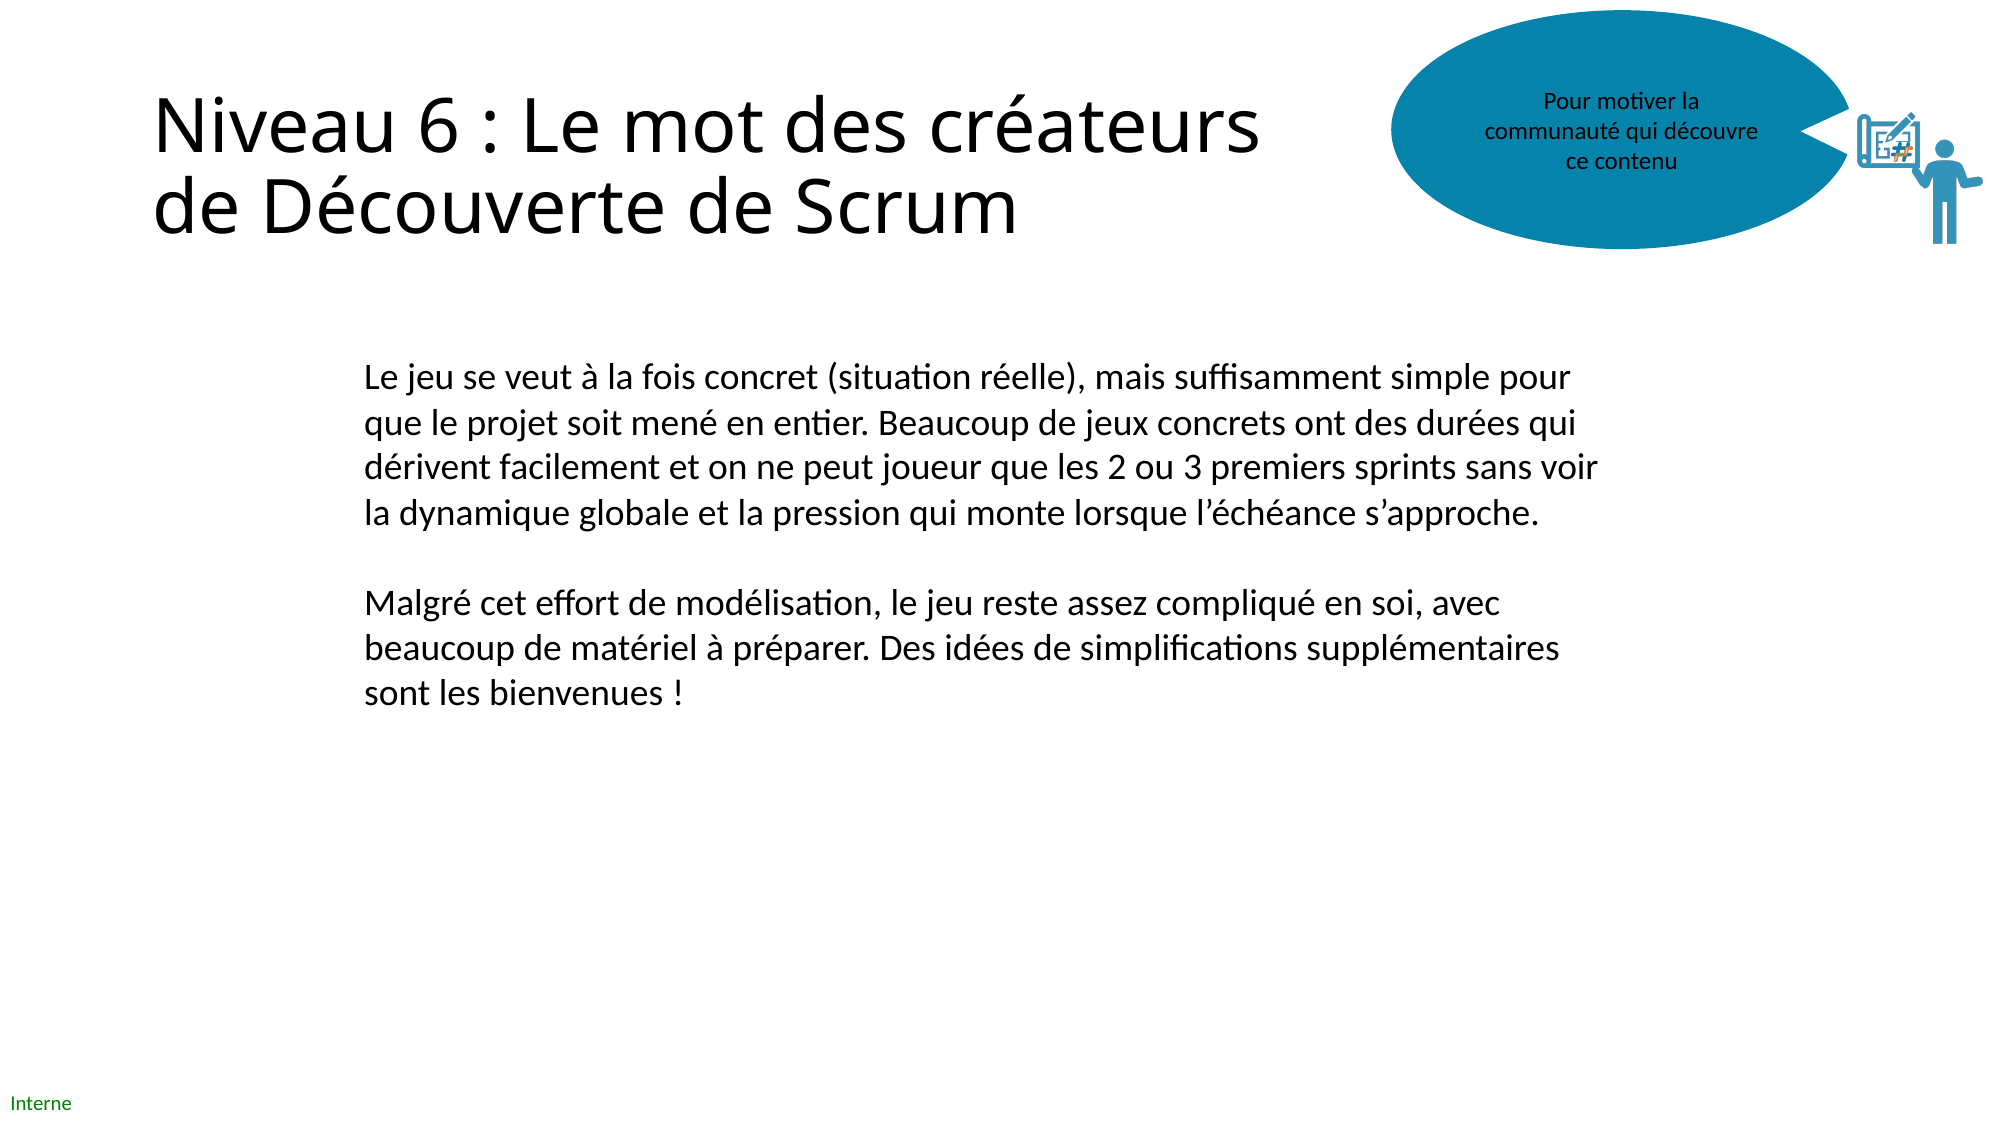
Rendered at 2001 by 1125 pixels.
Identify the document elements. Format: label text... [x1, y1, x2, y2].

text_box Le jeu se veut à la fois concret (situation réelle), mais suffisamment simple pour que le projet soit mené en entier. Beaucoup de jeux concrets ont des durées qui dérivent facilement et on ne peut joueur que les 2 ou 3 premiers sprints sans voir la dynamique globale et la pression qui monte lorsque l’échéance s’approche. Malgré cet effort de modélisation, le jeu reste assez compliqué en soi, avec beaucoup de matériel à préparer. Des idées de simplifications supplémentaires sont les bienvenues ! [349, 345, 1634, 720]
text_box [1911, 166, 1928, 187]
picture [1852, 104, 2000, 247]
text_box Pour motiver la communauté qui découvre ce contenu [1391, 10, 1850, 250]
title Niveau 6 : Le mot des créateurs de Découverte de Scrum [137, 59, 1316, 278]
text_box [1889, 141, 1915, 163]
